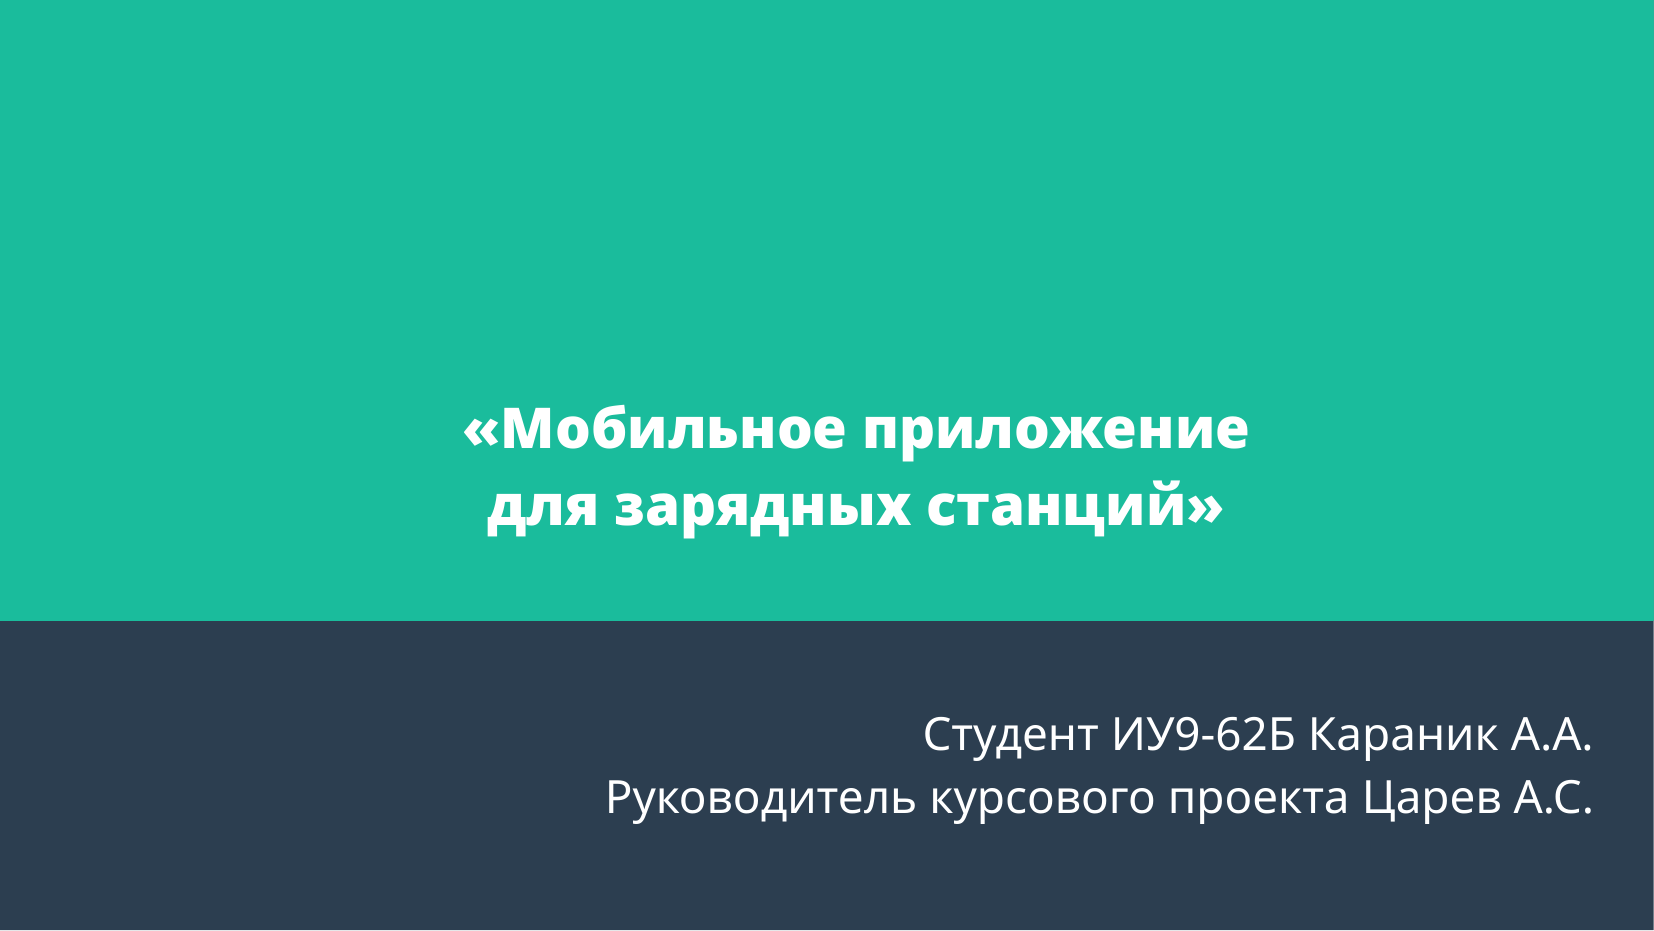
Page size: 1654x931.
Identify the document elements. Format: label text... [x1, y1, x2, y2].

subtitle Студент ИУ9-62Б Караник А.А. Руководитель курсового проекта Царев А.С. [59, 642, 1595, 886]
title «Мобильное приложение для зарядных станций» [295, 345, 1418, 585]
